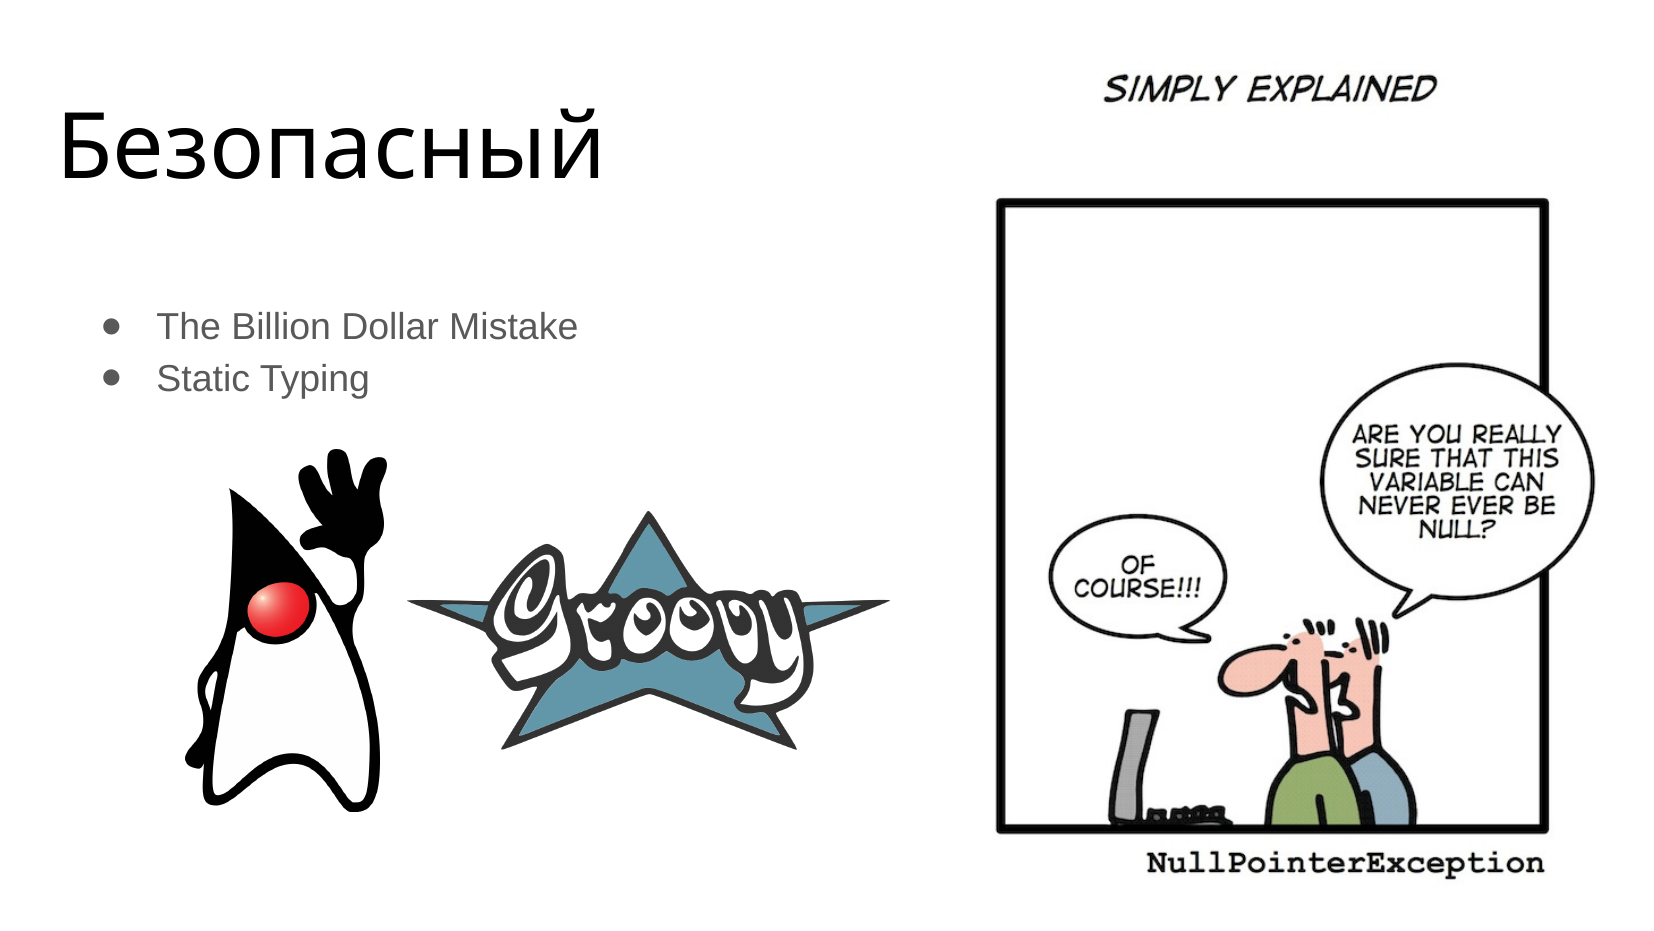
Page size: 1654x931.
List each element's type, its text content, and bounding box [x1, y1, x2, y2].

title Безопасный [56, 80, 938, 182]
picture [407, 511, 890, 750]
picture [185, 449, 387, 812]
picture [938, 43, 1618, 897]
list The Billion Dollar Mistake Static Typing [66, 279, 938, 440]
